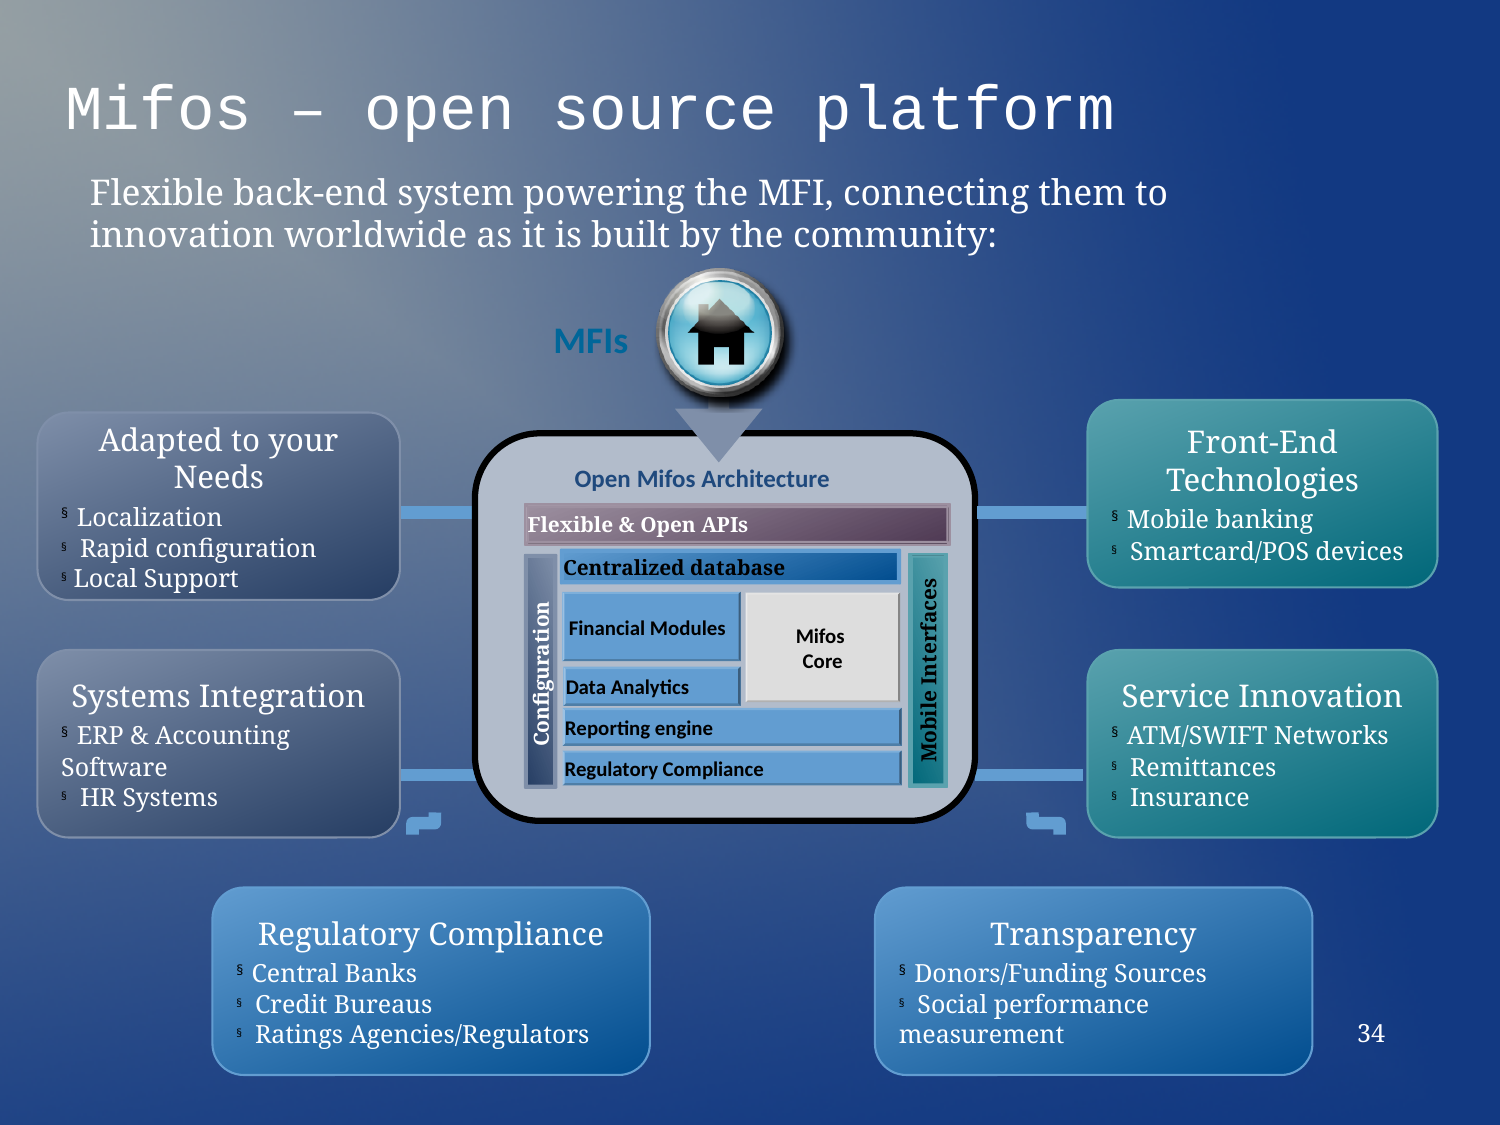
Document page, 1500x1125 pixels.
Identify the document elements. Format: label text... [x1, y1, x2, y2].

text_box Mifos Core [748, 595, 898, 700]
text_box Centralized database [564, 552, 897, 581]
text_box Front-End Technologies Mobile banking Smartcard/POS devices [1087, 399, 1438, 588]
text_box Mobile Interfaces [912, 557, 944, 784]
text_box Flexible & Open APIs [528, 507, 947, 541]
slide_number <number> [1300, 1009, 1400, 1070]
picture [0, 0, 1500, 1125]
text_box MFIs [519, 315, 650, 363]
text_box Transparency Donors/Funding Sources Social performance measurement [874, 887, 1313, 1075]
text_box Regulatory Compliance Central Banks Credit Bureaus Ratings Agencies/Regulators [212, 887, 650, 1075]
text_box Adapted to your Needs Localization Rapid configuration Local Support [37, 412, 400, 601]
text_box Open Mifos Architecture [559, 454, 904, 500]
text_box Reporting engine [565, 711, 899, 743]
text_box Data Analytics [566, 670, 738, 703]
text_box Configuration [527, 557, 554, 785]
text_box Service Innovation ATM/SWIFT Networks Remittances Insurance [1087, 650, 1438, 838]
title Mifos – open source platform [50, 37, 1413, 150]
text_box [474, 413, 976, 821]
text_box Flexible back-end system powering the MFI, connecting them to innovation worldwide as it is built by the community: [74, 162, 1263, 238]
text_box Regulatory Compliance [565, 753, 899, 783]
text_box Financial Modules [565, 594, 738, 659]
text_box Systems Integration ERP & Accounting Software HR Systems [37, 650, 400, 838]
